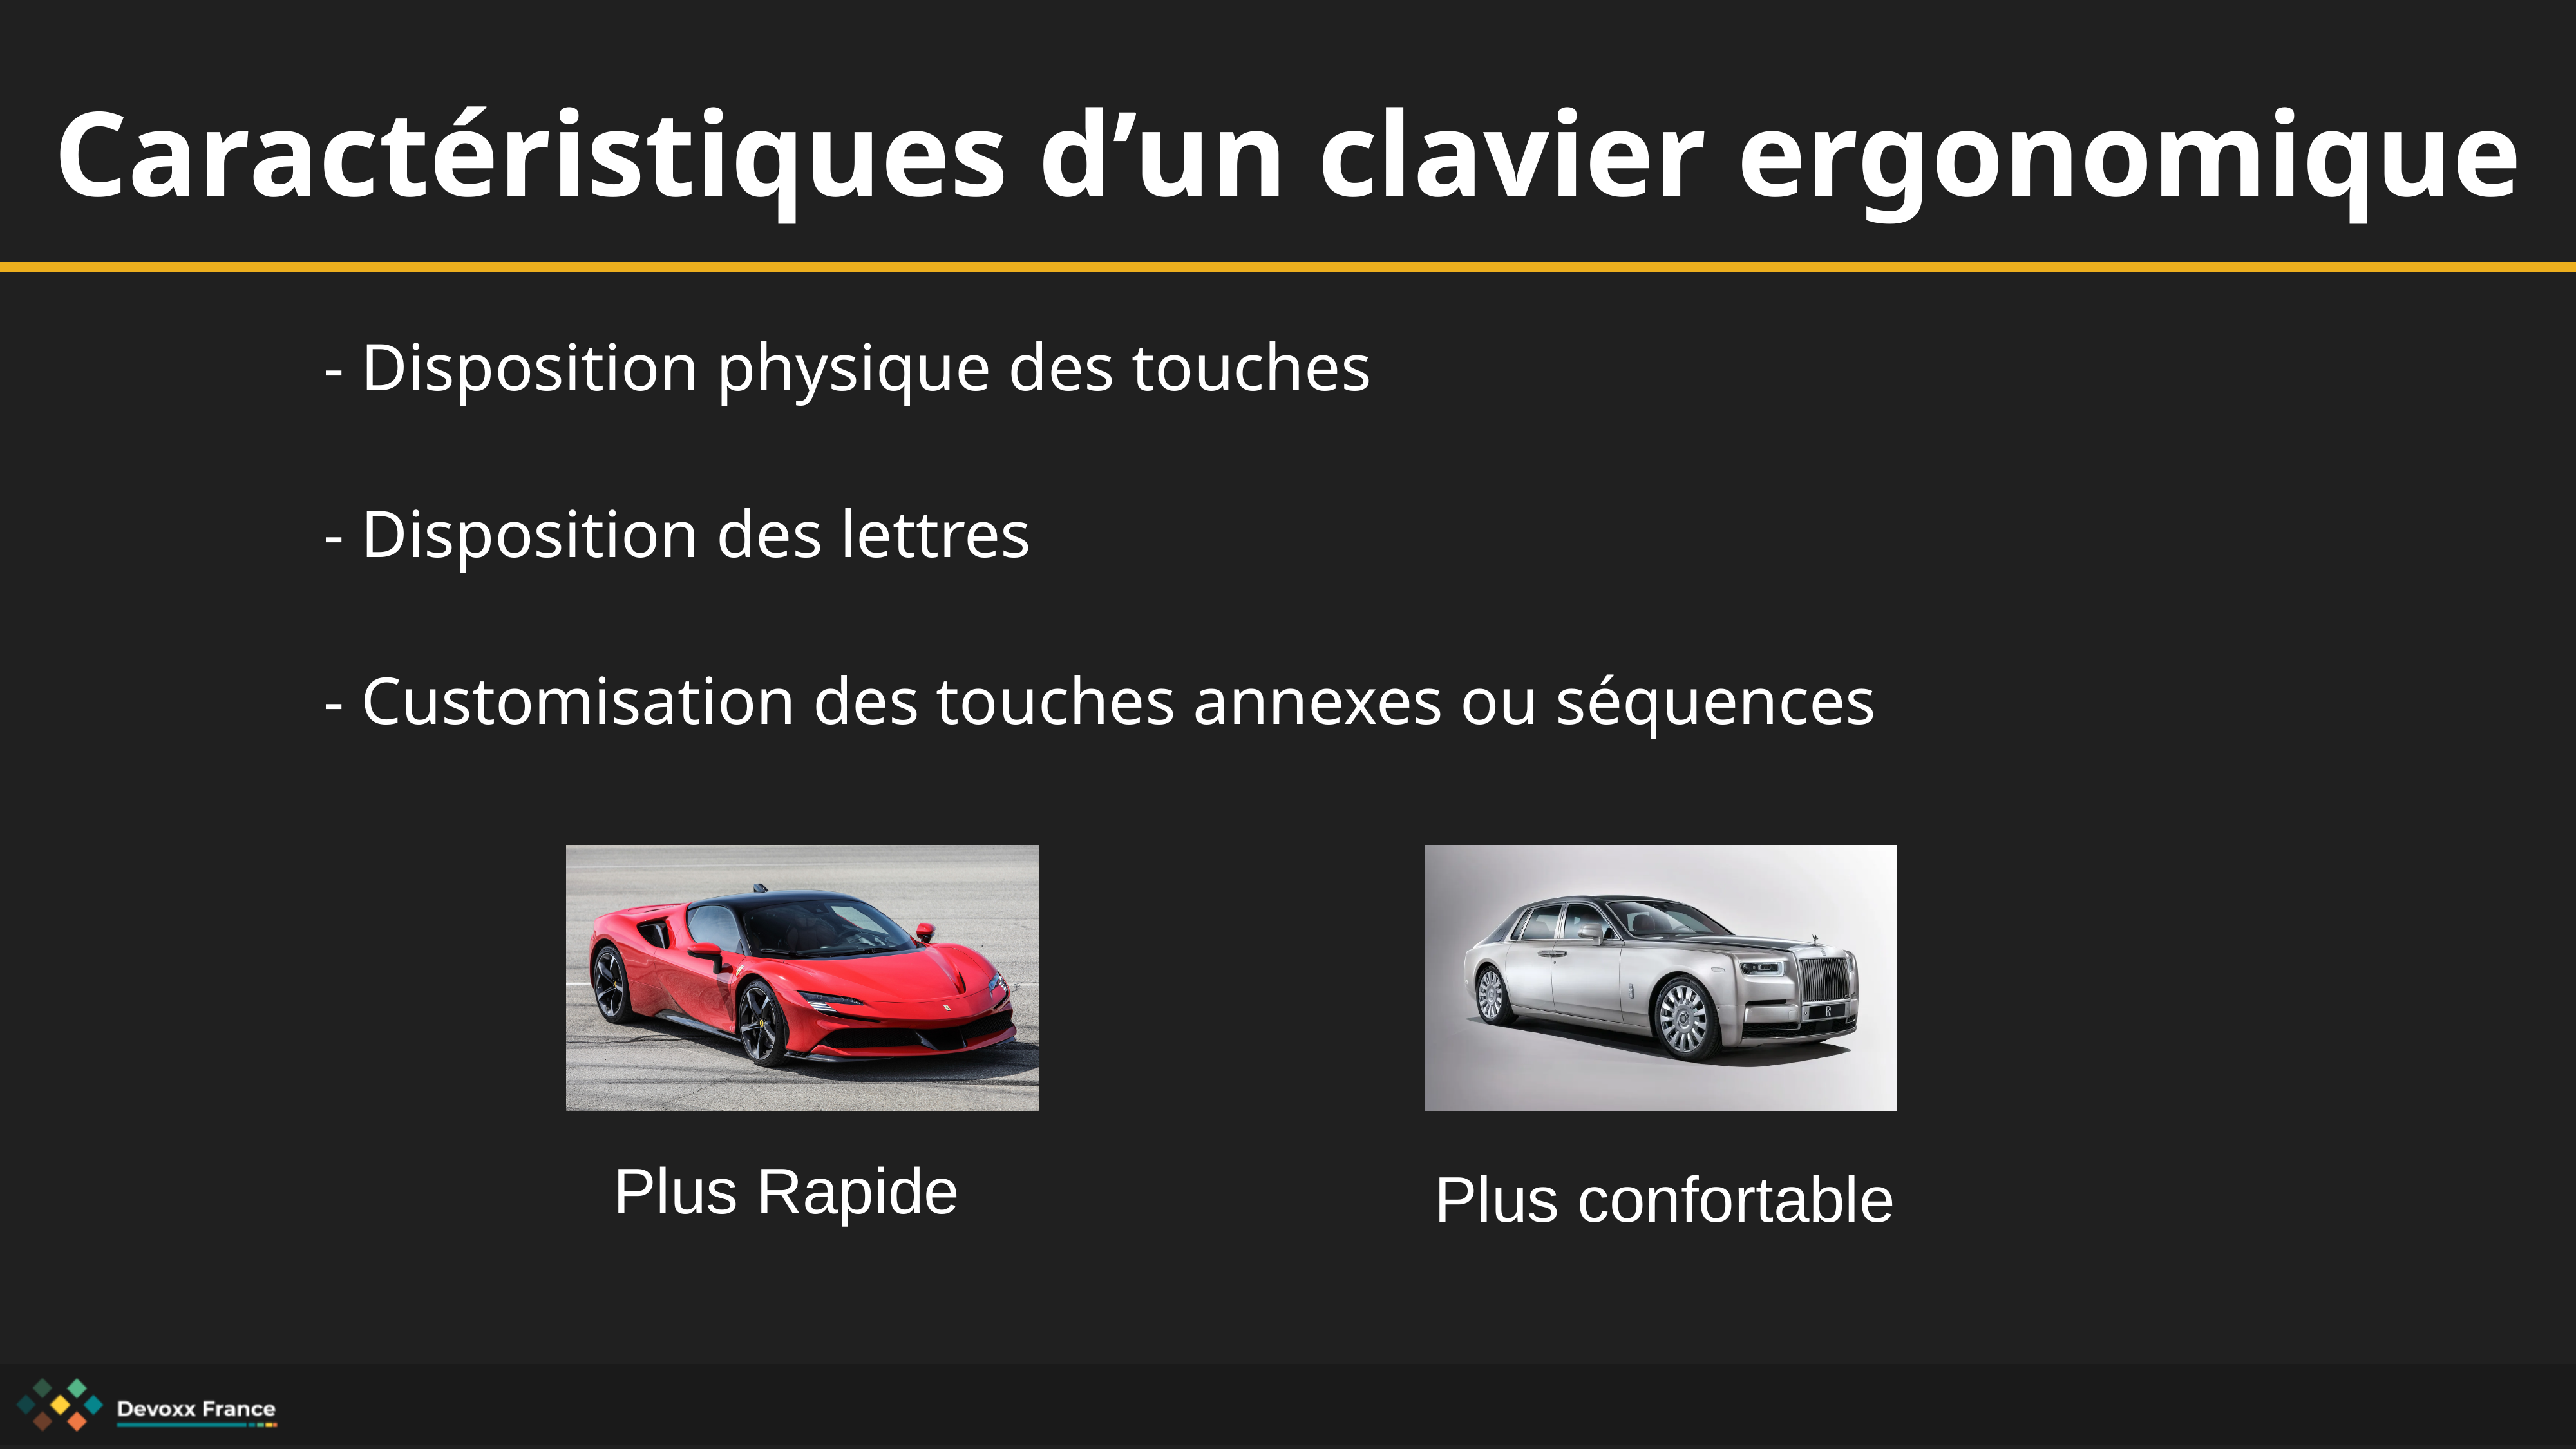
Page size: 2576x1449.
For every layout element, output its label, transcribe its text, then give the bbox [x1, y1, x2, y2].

text_box Caractéristiques d’un clavier ergonomique [0, 14, 2576, 287]
text_box Plus confortable [1425, 1159, 1908, 1313]
text_box Plus Rapide [603, 1150, 1015, 1305]
picture [0, 1364, 2576, 1445]
picture [1425, 845, 1897, 1112]
text_box - Disposition physique des touches - Disposition des lettres - Customisation des touches annexes ou séquences [314, 316, 2304, 1208]
picture [566, 845, 1039, 1112]
